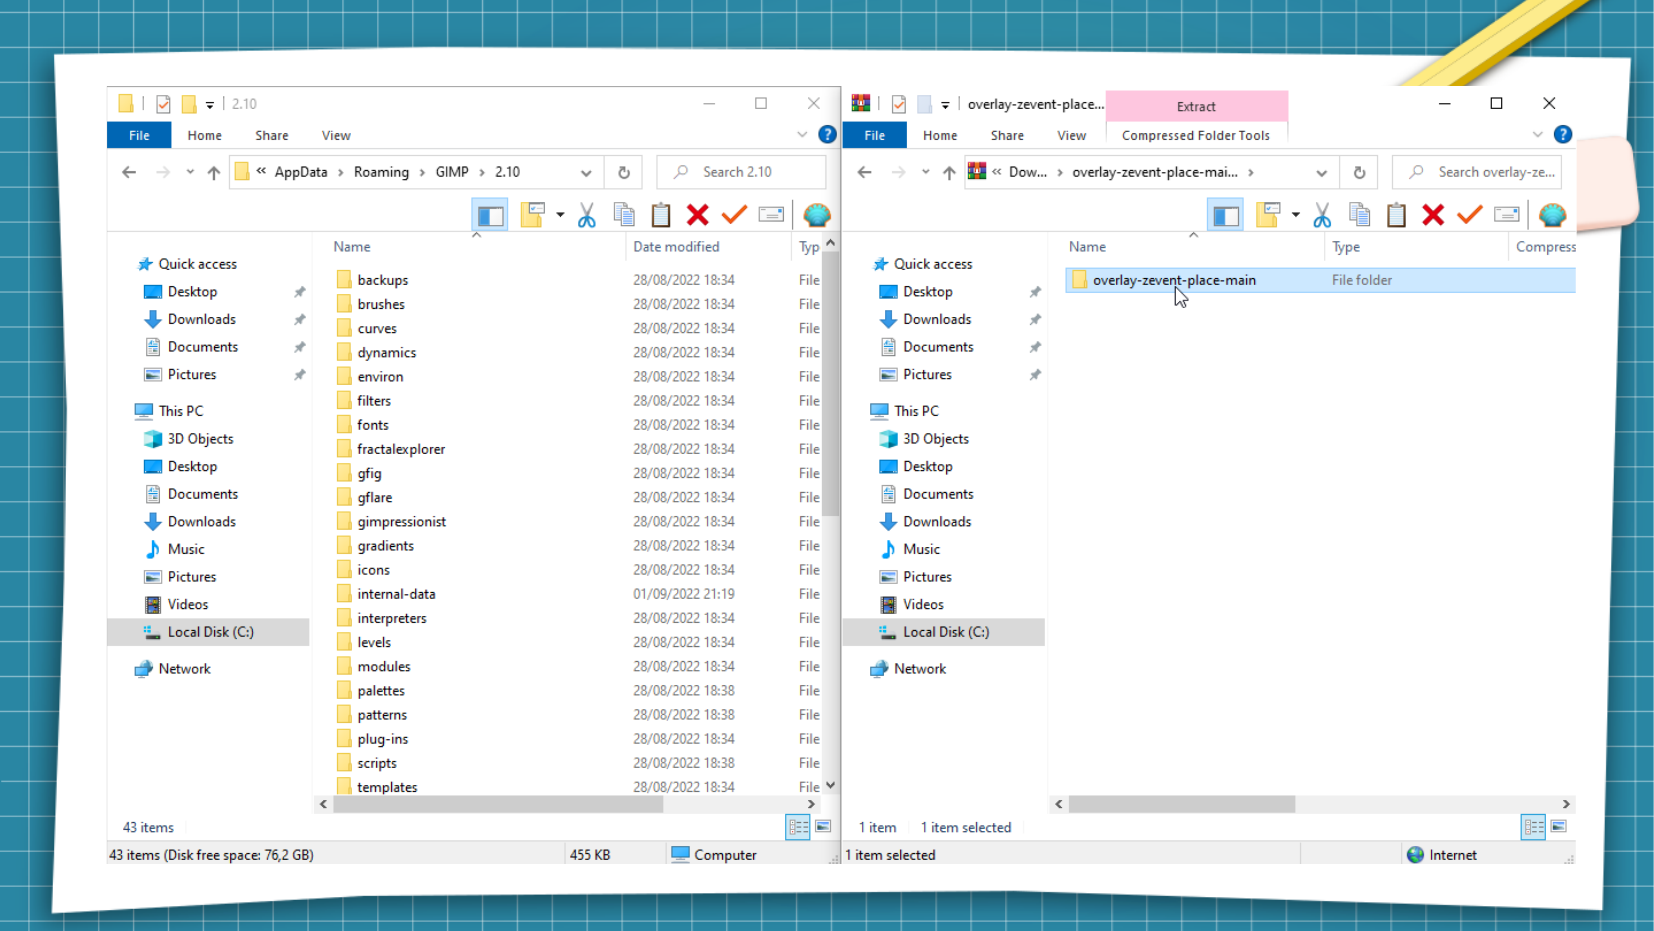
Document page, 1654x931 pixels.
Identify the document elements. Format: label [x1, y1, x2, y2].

picture [106, 86, 1577, 864]
